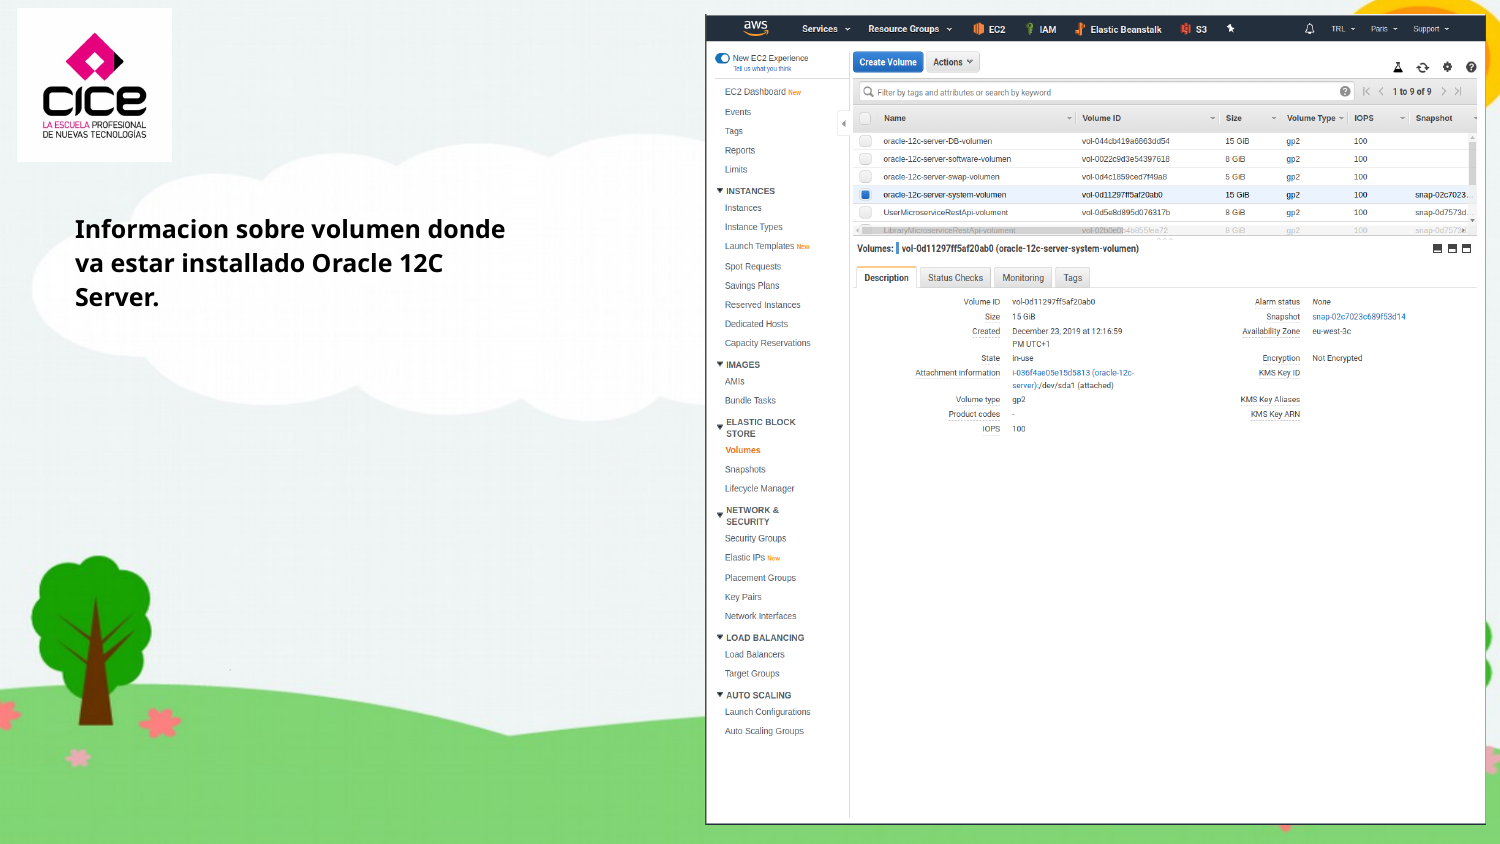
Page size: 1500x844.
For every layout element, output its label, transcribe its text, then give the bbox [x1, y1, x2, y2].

title Informacion sobre volumen donde va estar installado Oracle 12C Server. [75, 234, 519, 291]
picture [0, 0, 1500, 844]
